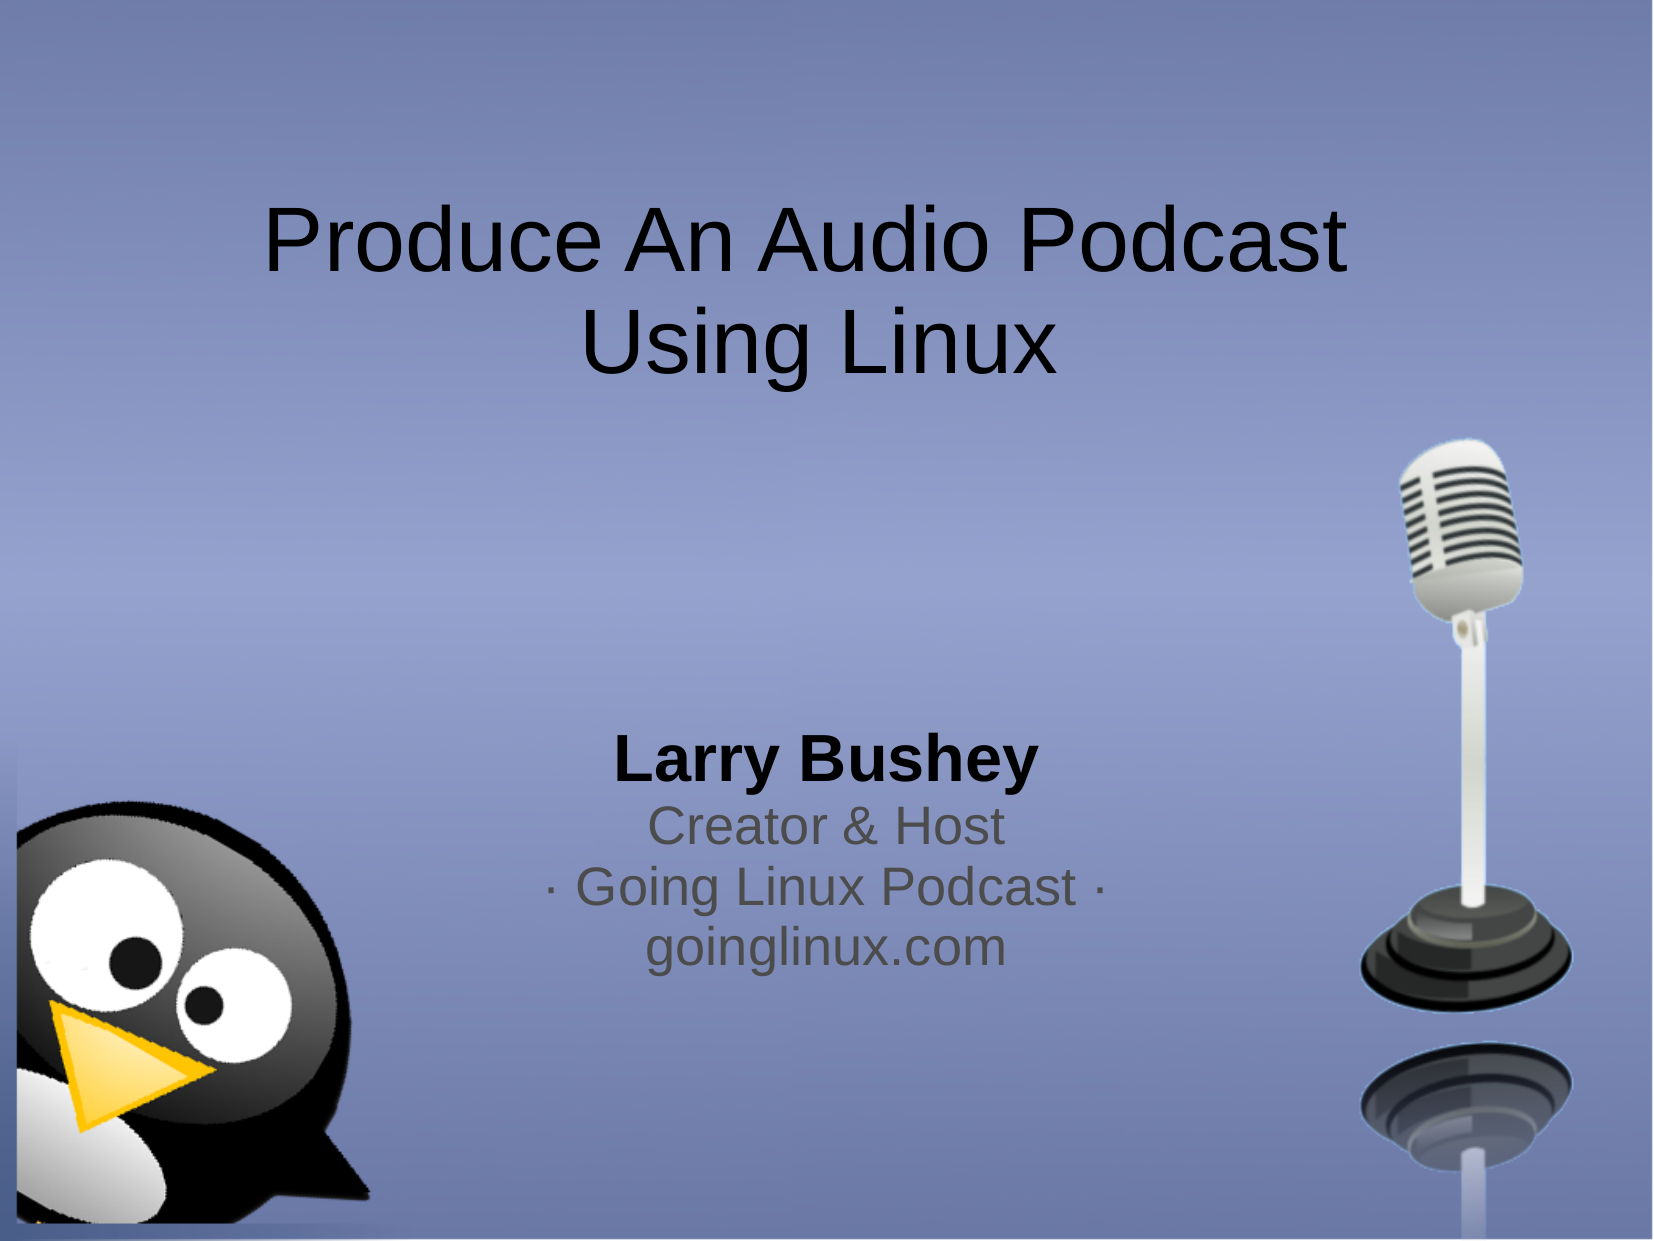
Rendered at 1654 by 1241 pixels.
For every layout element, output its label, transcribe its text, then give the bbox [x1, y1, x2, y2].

picture [0, 0, 1654, 1241]
subtitle Larry Bushey Creator & Host · Going Linux Podcast · goinglinux.com [82, 395, 1312, 1109]
title Produce An Audio Podcast Using Linux [75, 187, 1564, 395]
